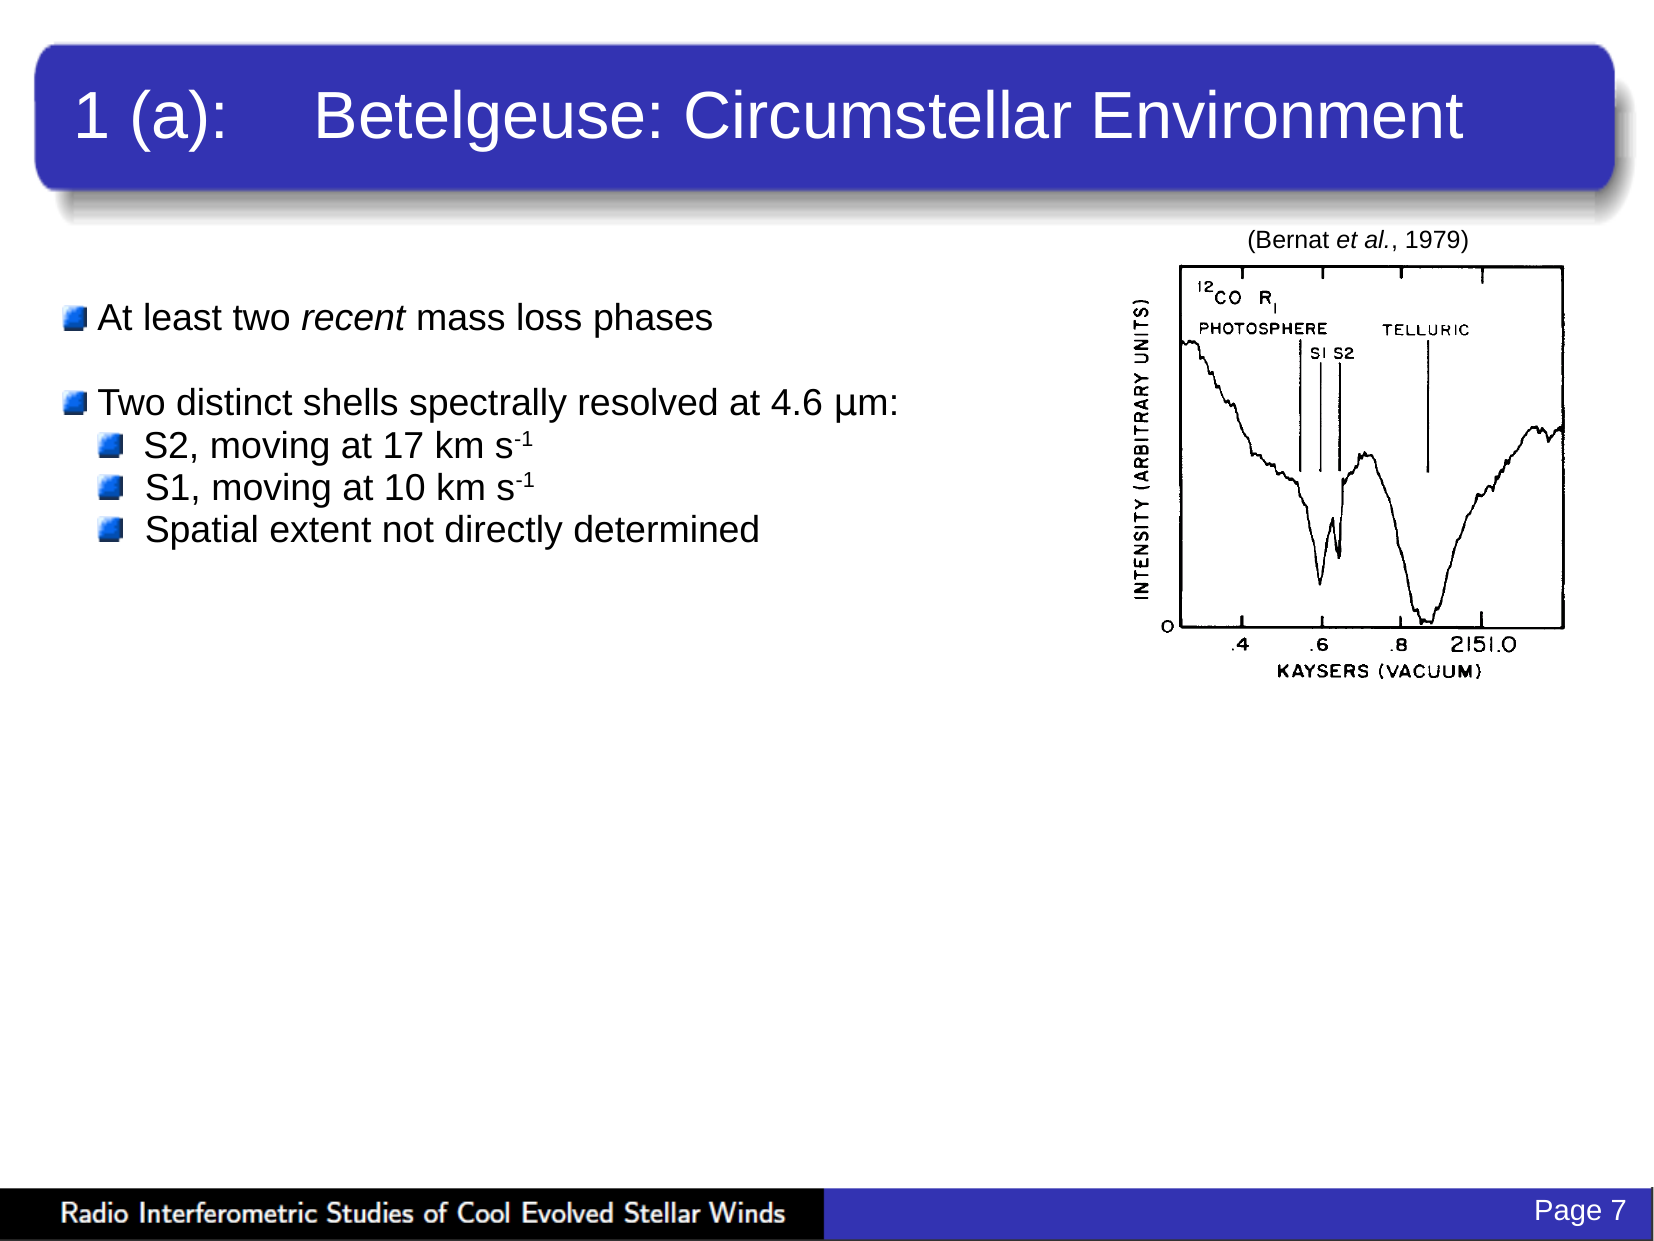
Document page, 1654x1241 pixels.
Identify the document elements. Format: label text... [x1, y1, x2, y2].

text_box (Bernat et al., 1979) [1181, 218, 1536, 278]
picture [23, 29, 1648, 237]
picture [0, 1187, 1654, 1241]
text_box Page 7 [814, 1187, 1642, 1235]
picture [1116, 241, 1589, 691]
text_box At least two recent mass loss phases Two distinct shells spectrally resolved at 4.6 μm: S2, moving at 17 km s-1 S1, moving at 10 km s-1 Spatial extent not directly determined [47, 289, 1111, 642]
text_box 1 (a): Betelgeuse: Circumstellar Environment [59, 70, 1595, 189]
